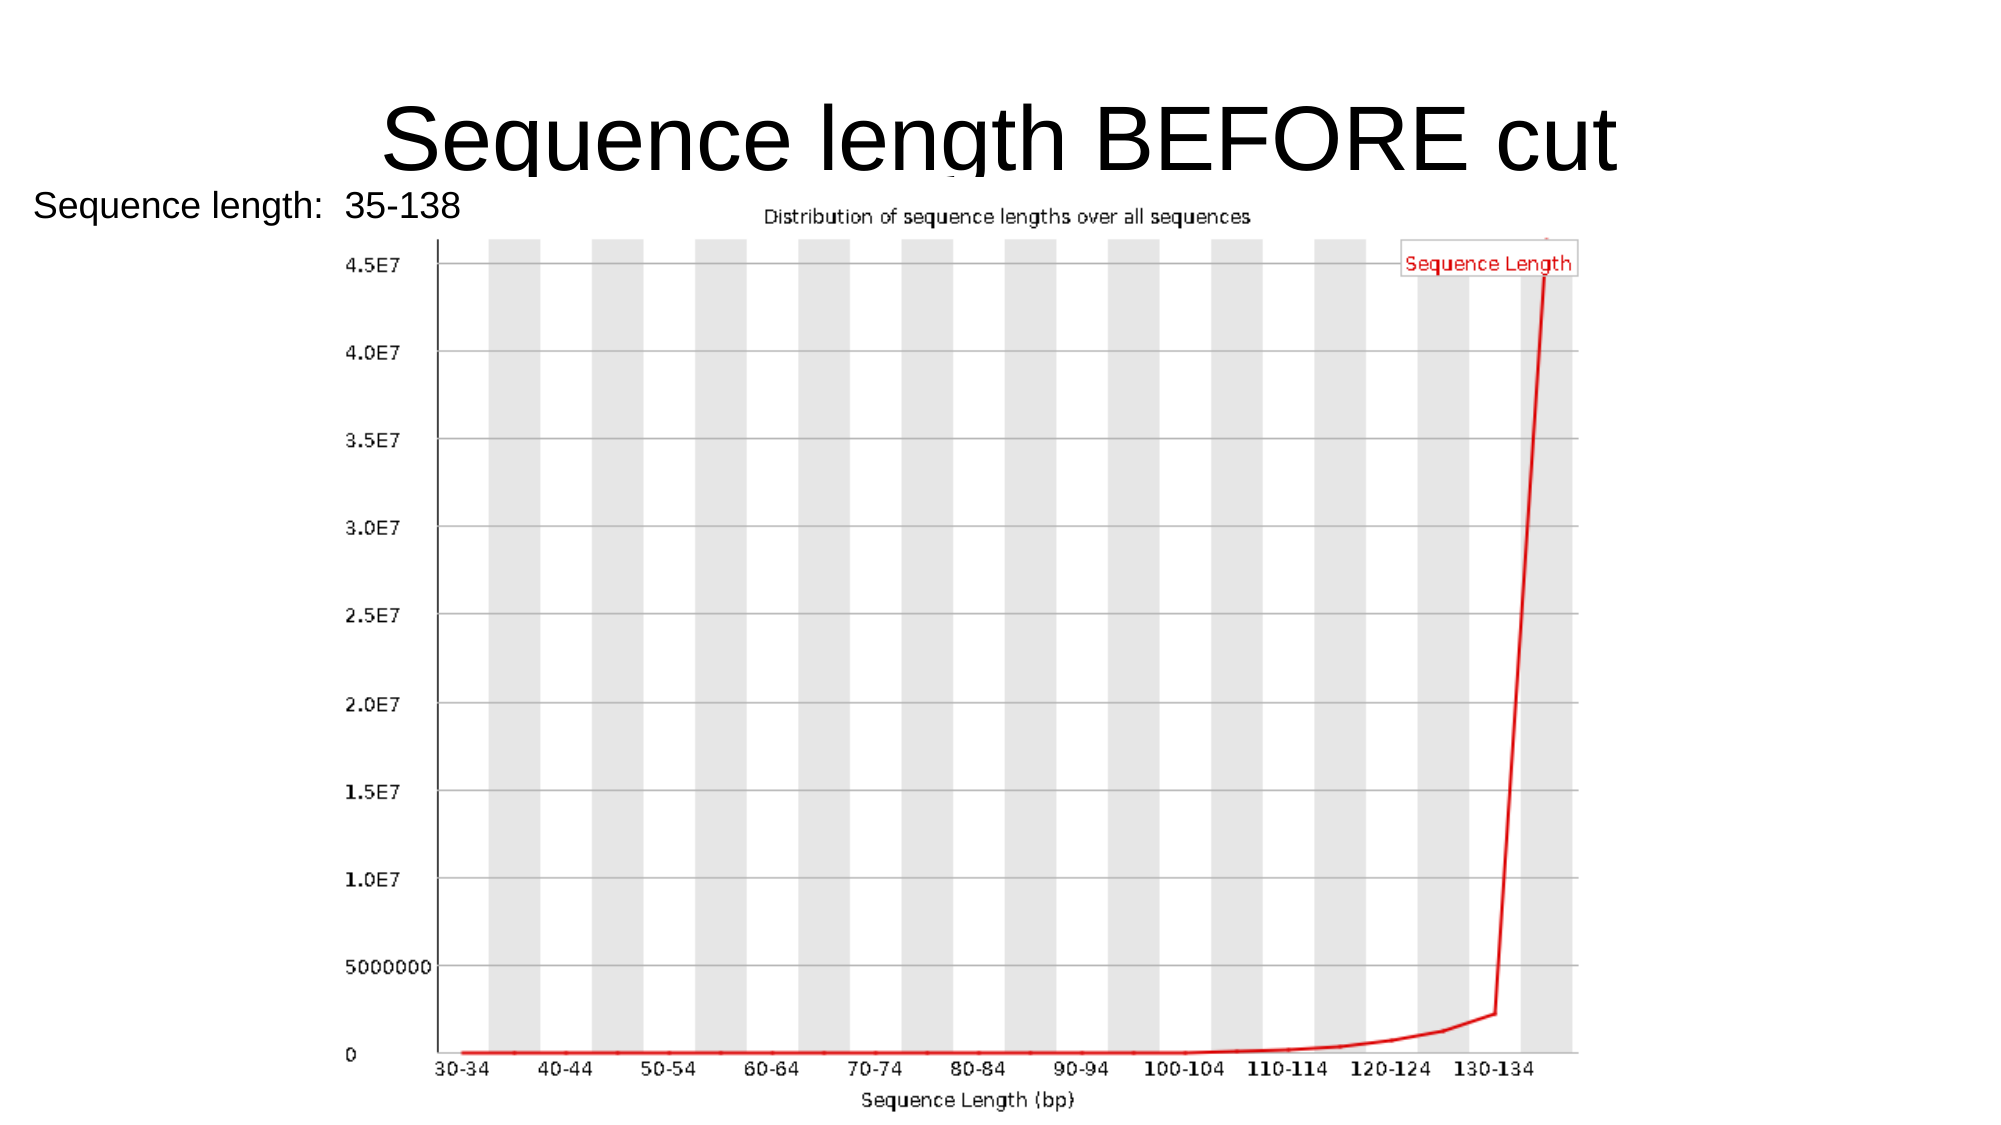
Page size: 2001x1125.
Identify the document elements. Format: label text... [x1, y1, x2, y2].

title Sequence length BEFORE cut [99, 44, 1901, 233]
picture [342, 177, 1593, 1115]
text_box Sequence length: 35-138 [18, 177, 508, 234]
